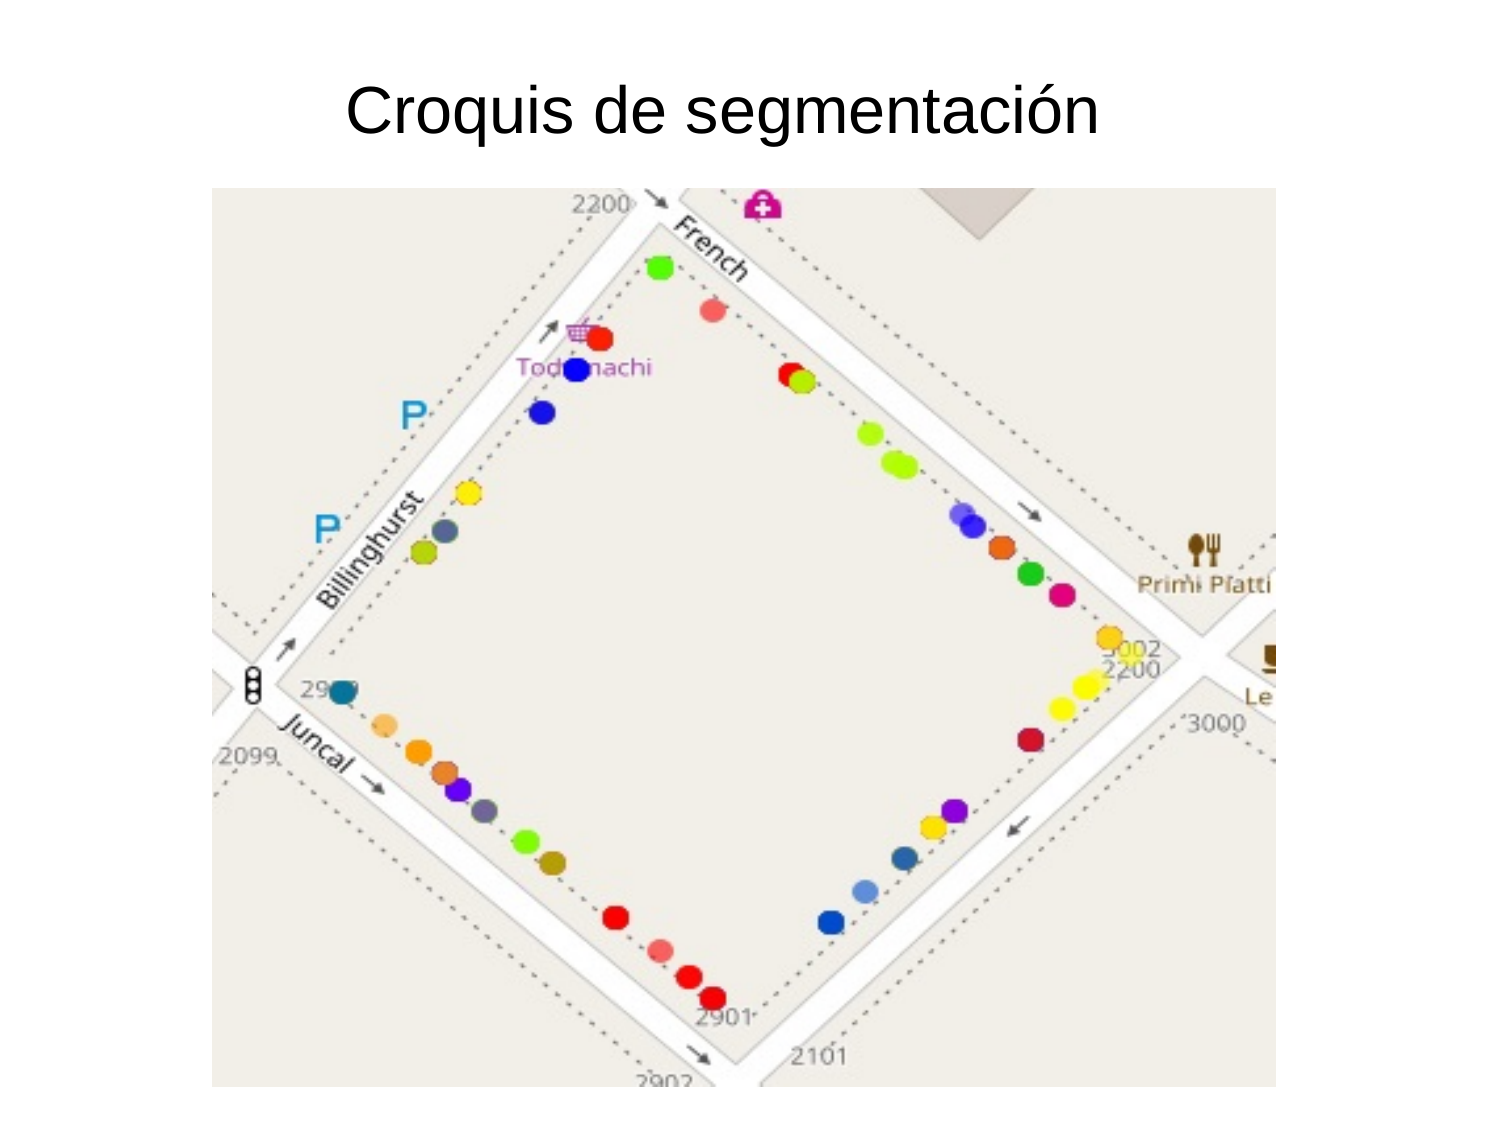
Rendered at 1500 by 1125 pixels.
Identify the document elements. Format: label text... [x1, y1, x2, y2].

text_box Croquis de segmentación [330, 59, 1182, 154]
picture [212, 189, 1276, 1087]
